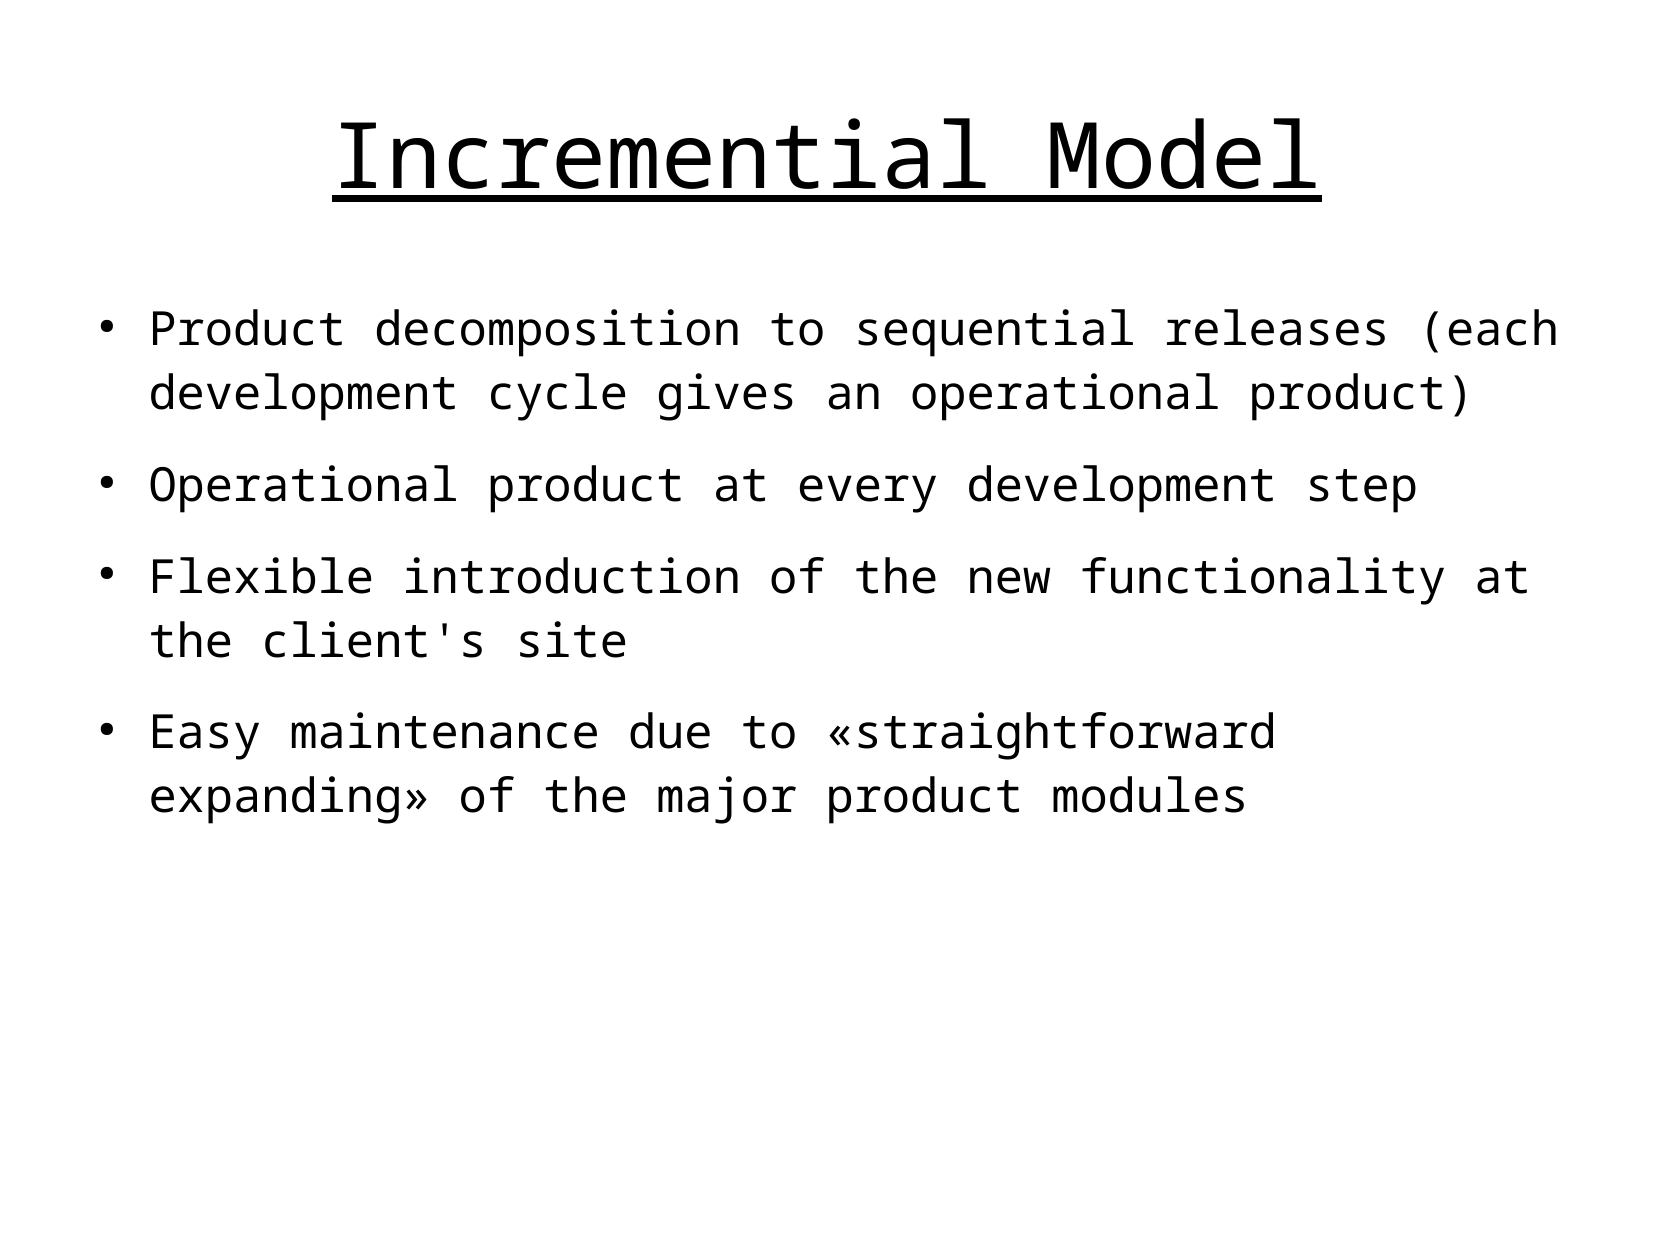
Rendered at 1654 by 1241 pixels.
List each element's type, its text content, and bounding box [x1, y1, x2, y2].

title Incremential Model [82, 49, 1571, 257]
list Product decomposition to sequential releases (each development cycle gives an operational product) Operational product at every development step Flexible introduction of the new functionality at the client's site Easy maintenance due to «straightforward expanding» of the major product modules [82, 295, 1571, 886]
